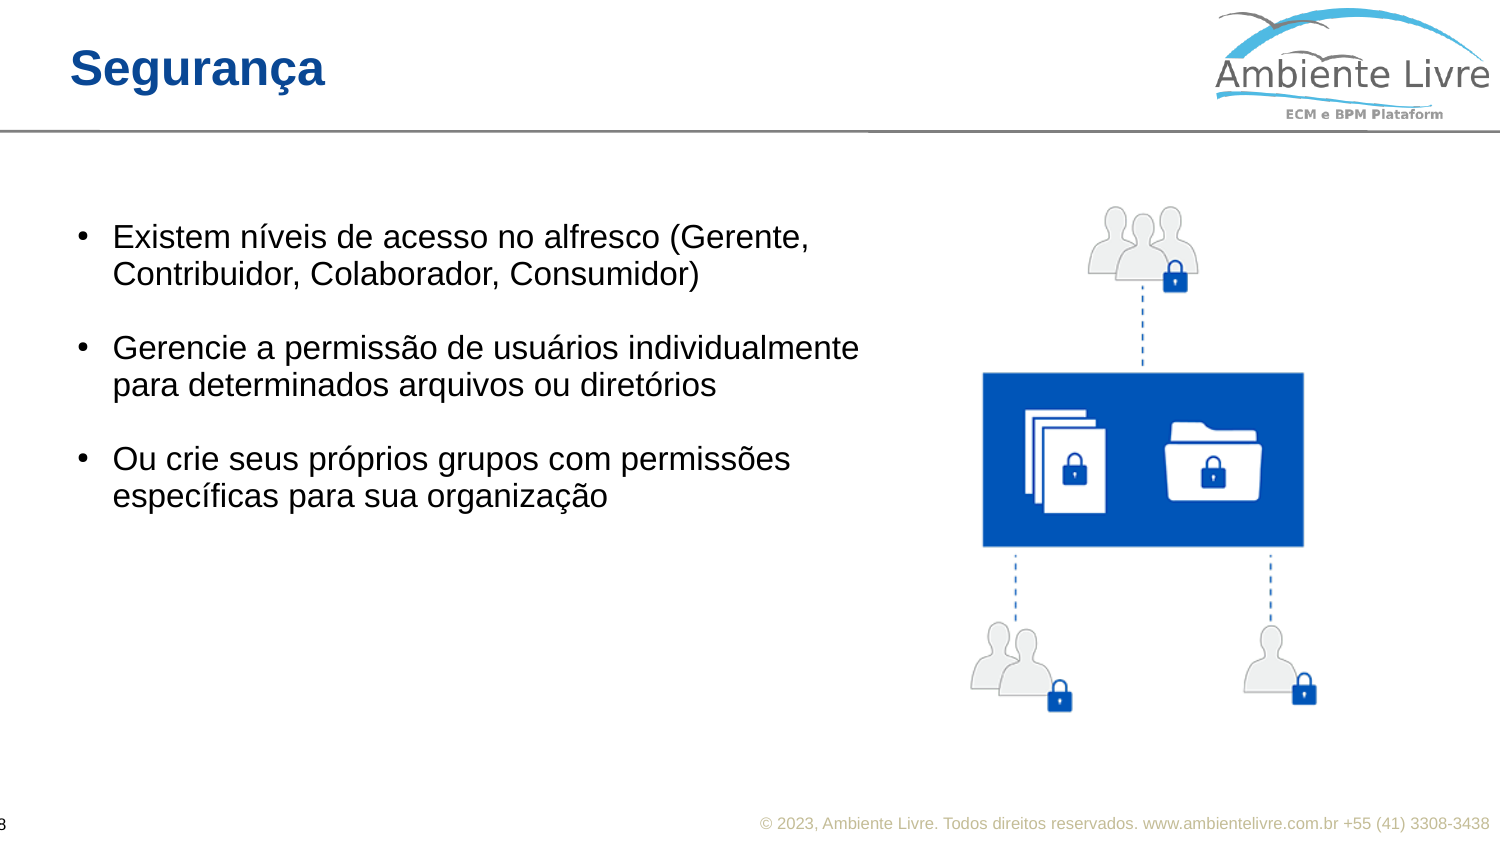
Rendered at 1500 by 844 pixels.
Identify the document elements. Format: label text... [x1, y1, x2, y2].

picture [885, 177, 1335, 733]
text_box Segurança [54, 33, 340, 104]
text_box Existem níveis de acesso no alfresco (Gerente, Contribuidor, Colaborador, Consumidor) Gerencie a permissão de usuários individualmente para determinados arquivos ou diretórios Ou crie seus próprios grupos com permissões específicas para sua organização [62, 210, 885, 522]
picture [1215, 8, 1489, 119]
